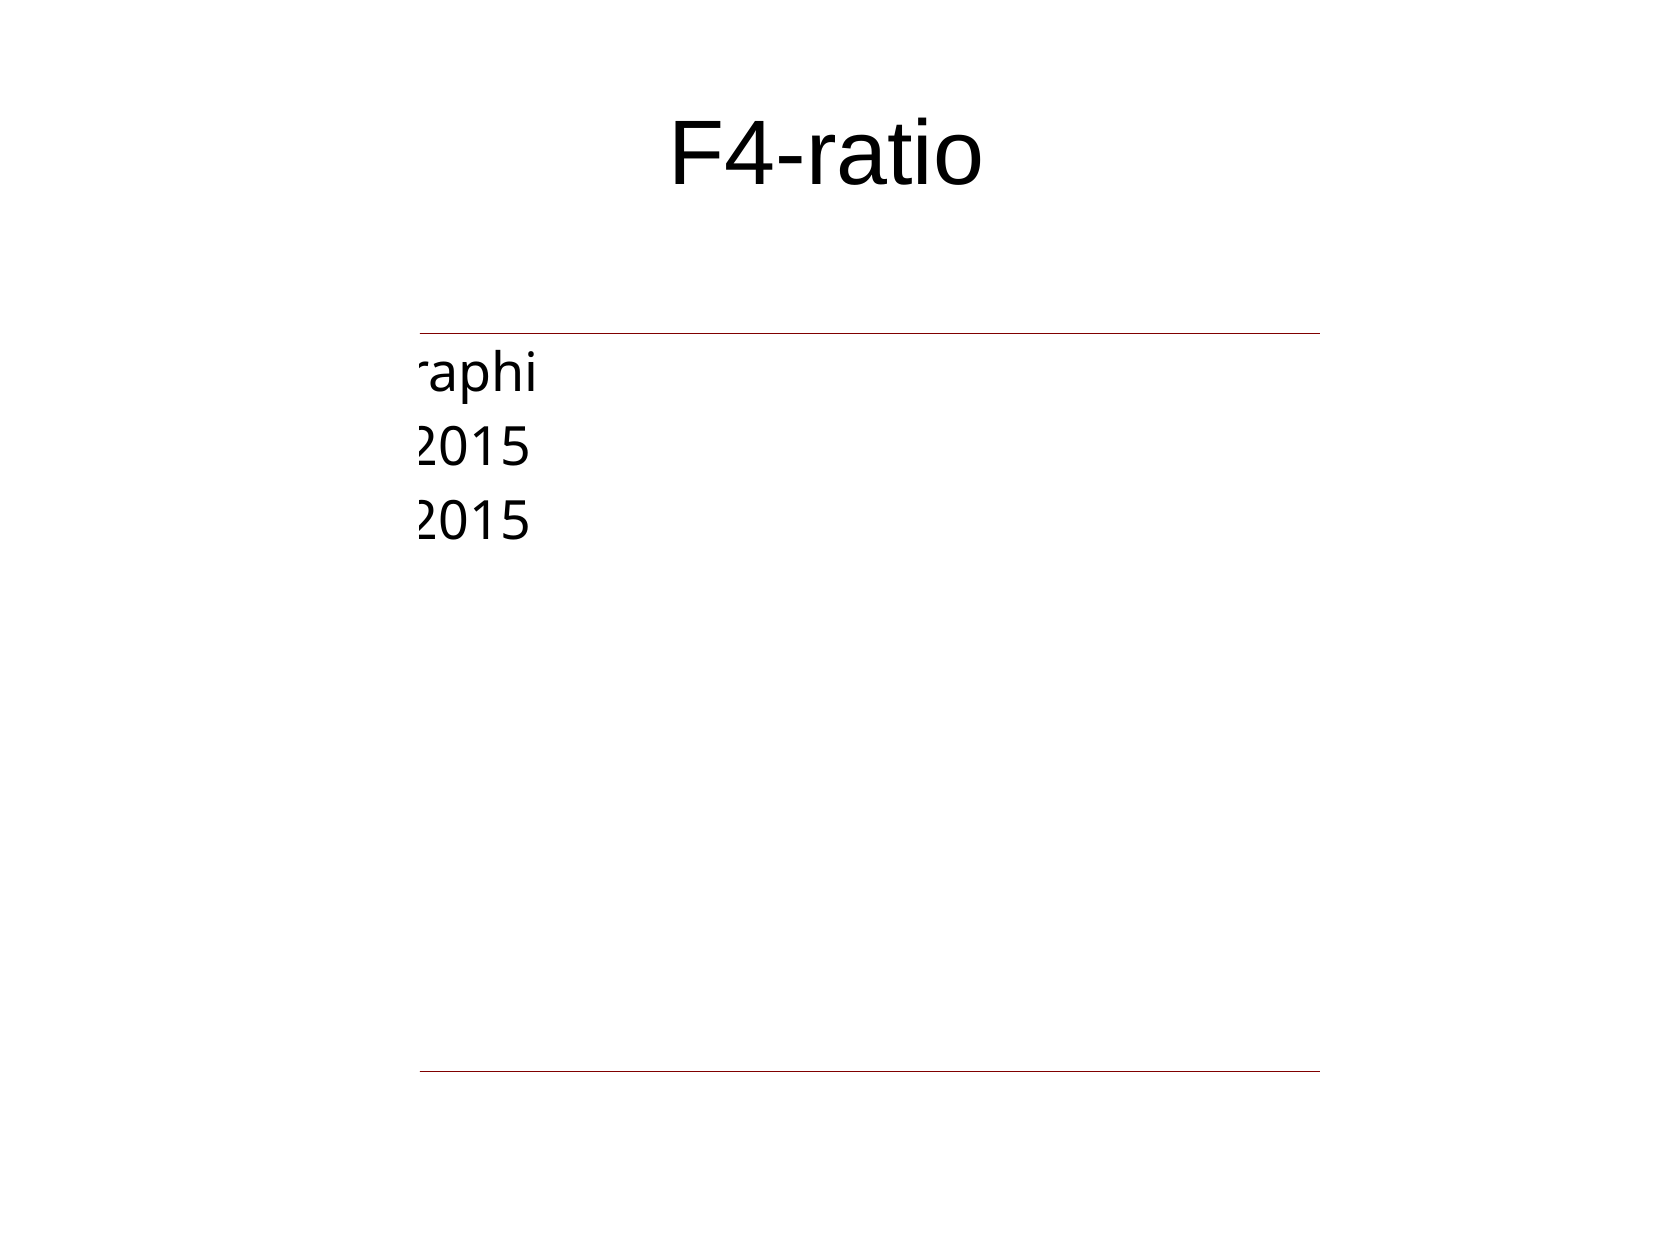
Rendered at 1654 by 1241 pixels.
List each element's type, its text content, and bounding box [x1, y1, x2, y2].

title F4-ratio [82, 49, 1571, 257]
picture [420, 330, 1321, 1072]
